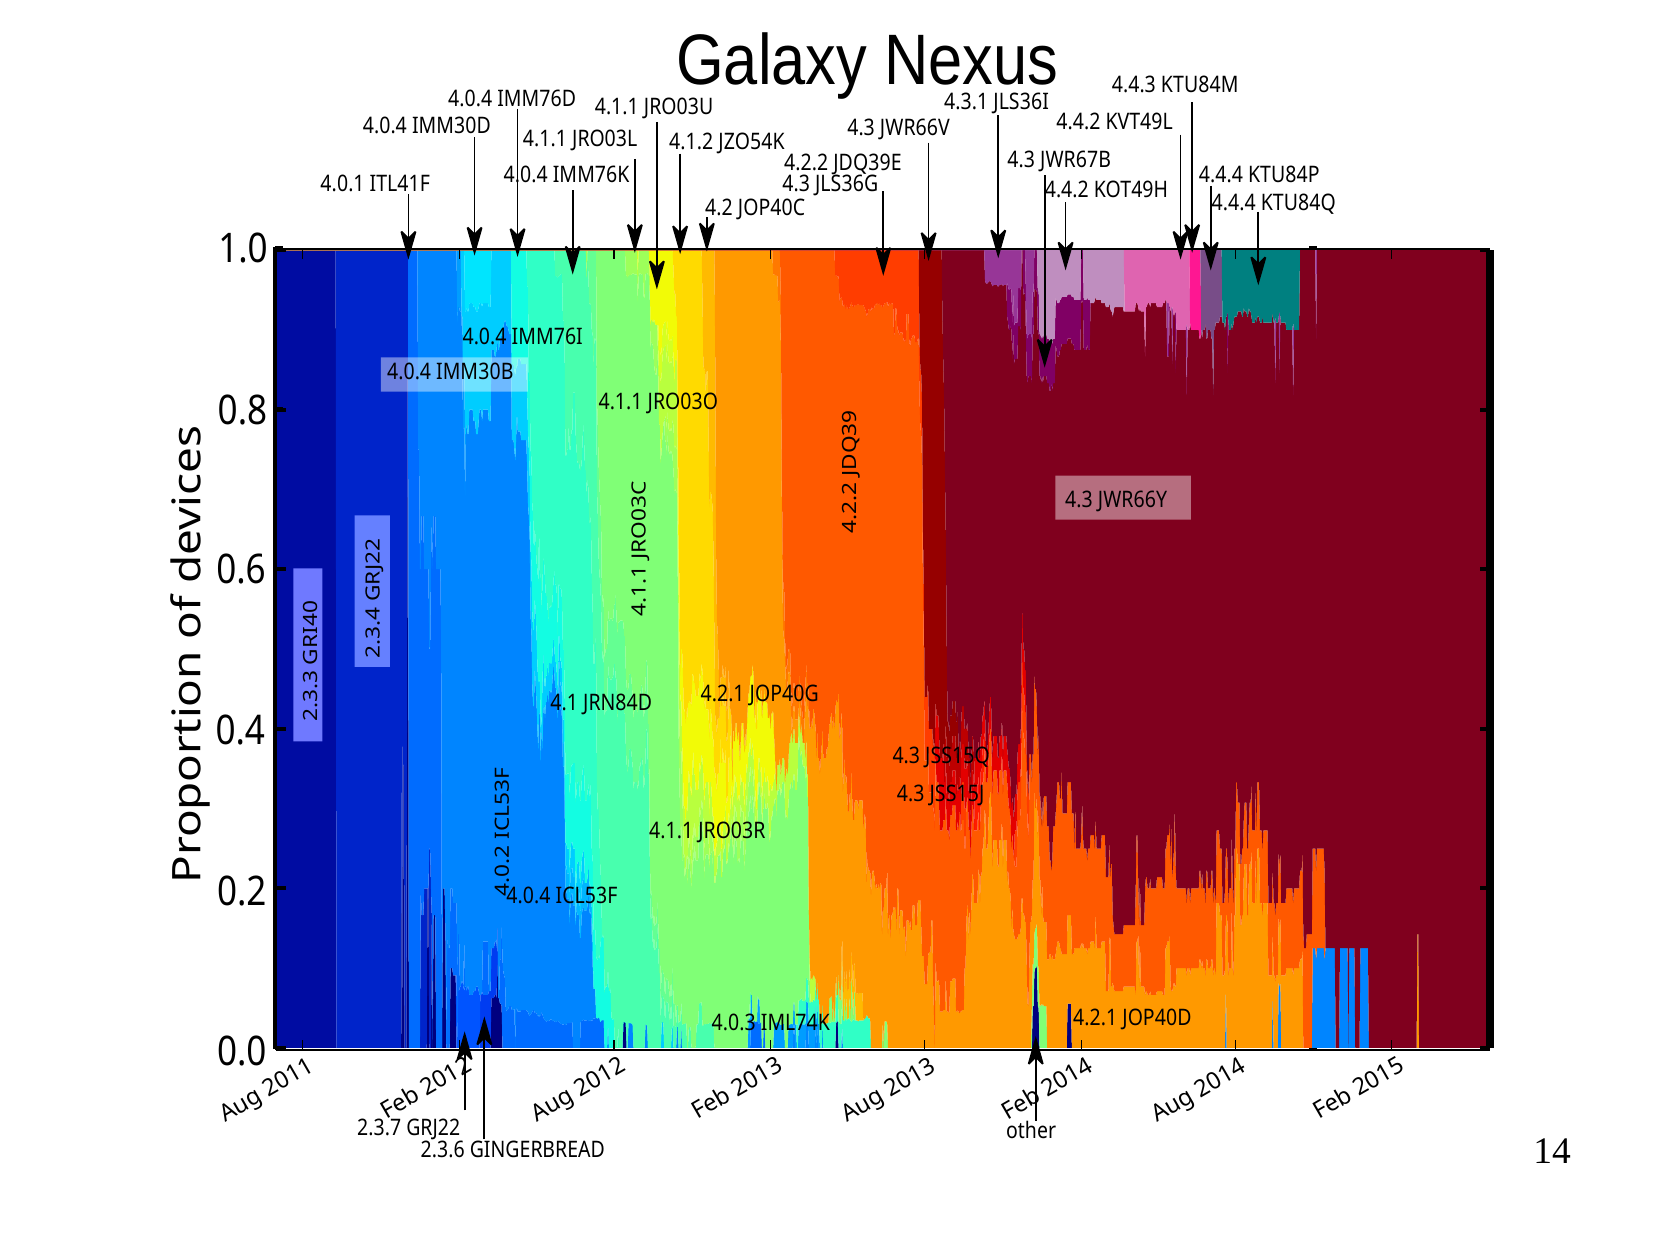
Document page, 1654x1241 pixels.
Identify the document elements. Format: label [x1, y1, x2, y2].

picture [150, 31, 1514, 1159]
